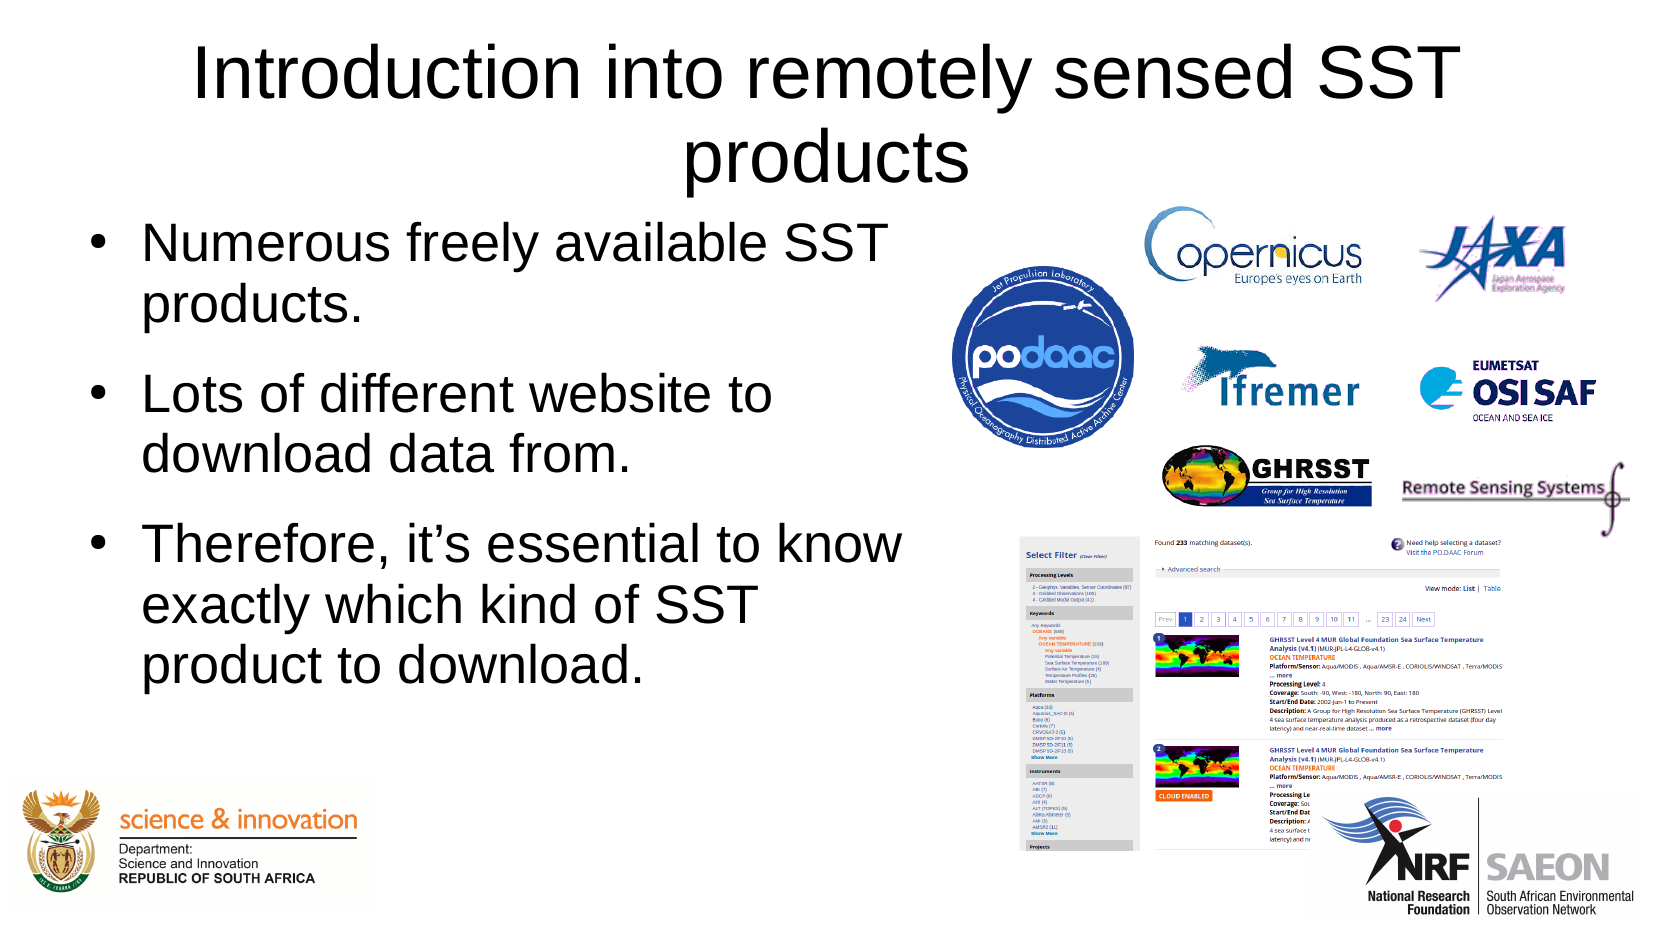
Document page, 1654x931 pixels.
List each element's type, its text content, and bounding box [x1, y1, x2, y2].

picture [952, 165, 1619, 508]
picture [11, 774, 376, 910]
list Numerous freely available SST products. Lots of different website to download data from. Therefore, it’s essential to know exactly which kind of SST product to download. [70, 212, 922, 863]
picture [1003, 341, 1642, 922]
title Introduction into remotely sensed SST products [82, 30, 1571, 199]
